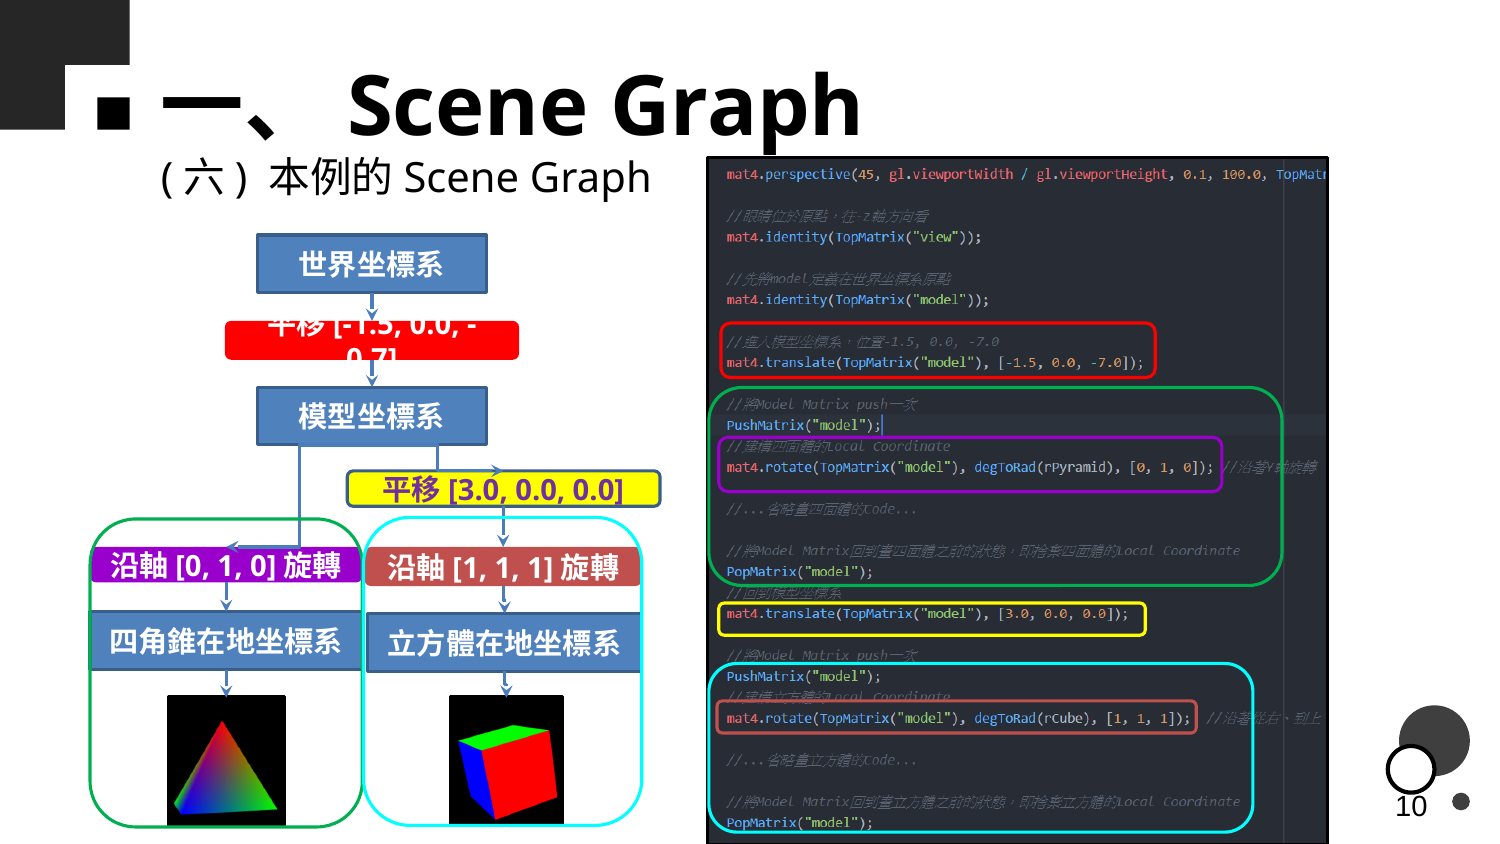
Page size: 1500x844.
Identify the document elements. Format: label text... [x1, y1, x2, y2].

picture [711, 665, 1251, 830]
text_box 平移[3.0, 0.0, 0.0] [347, 470, 661, 507]
picture [451, 697, 561, 823]
picture [169, 697, 283, 824]
text_box 世界坐標系 [257, 235, 487, 293]
text_box [0, 0, 130, 130]
slide_number <number> [1329, 782, 1443, 827]
text_box 沿軸[1, 1, 1]旋轉 [366, 546, 640, 587]
text_box 四角錐在地坐標系 [92, 611, 360, 670]
picture [711, 390, 1280, 583]
text_box 立方體在地坐標系 [367, 613, 640, 672]
picture [709, 159, 1326, 843]
text_box [1452, 792, 1470, 811]
text_box [1387, 705, 1470, 782]
text_box 平移[-1.5, 0.0, -0.7] [224, 320, 520, 360]
text_box 一、Scene Graph [145, 32, 1093, 173]
text_box 沿軸[0, 1, 0]旋轉 [92, 546, 360, 583]
text_box (六) 本例的Scene Graph [145, 173, 706, 209]
text_box [97, 97, 130, 130]
text_box 模型坐標系 [257, 387, 487, 445]
